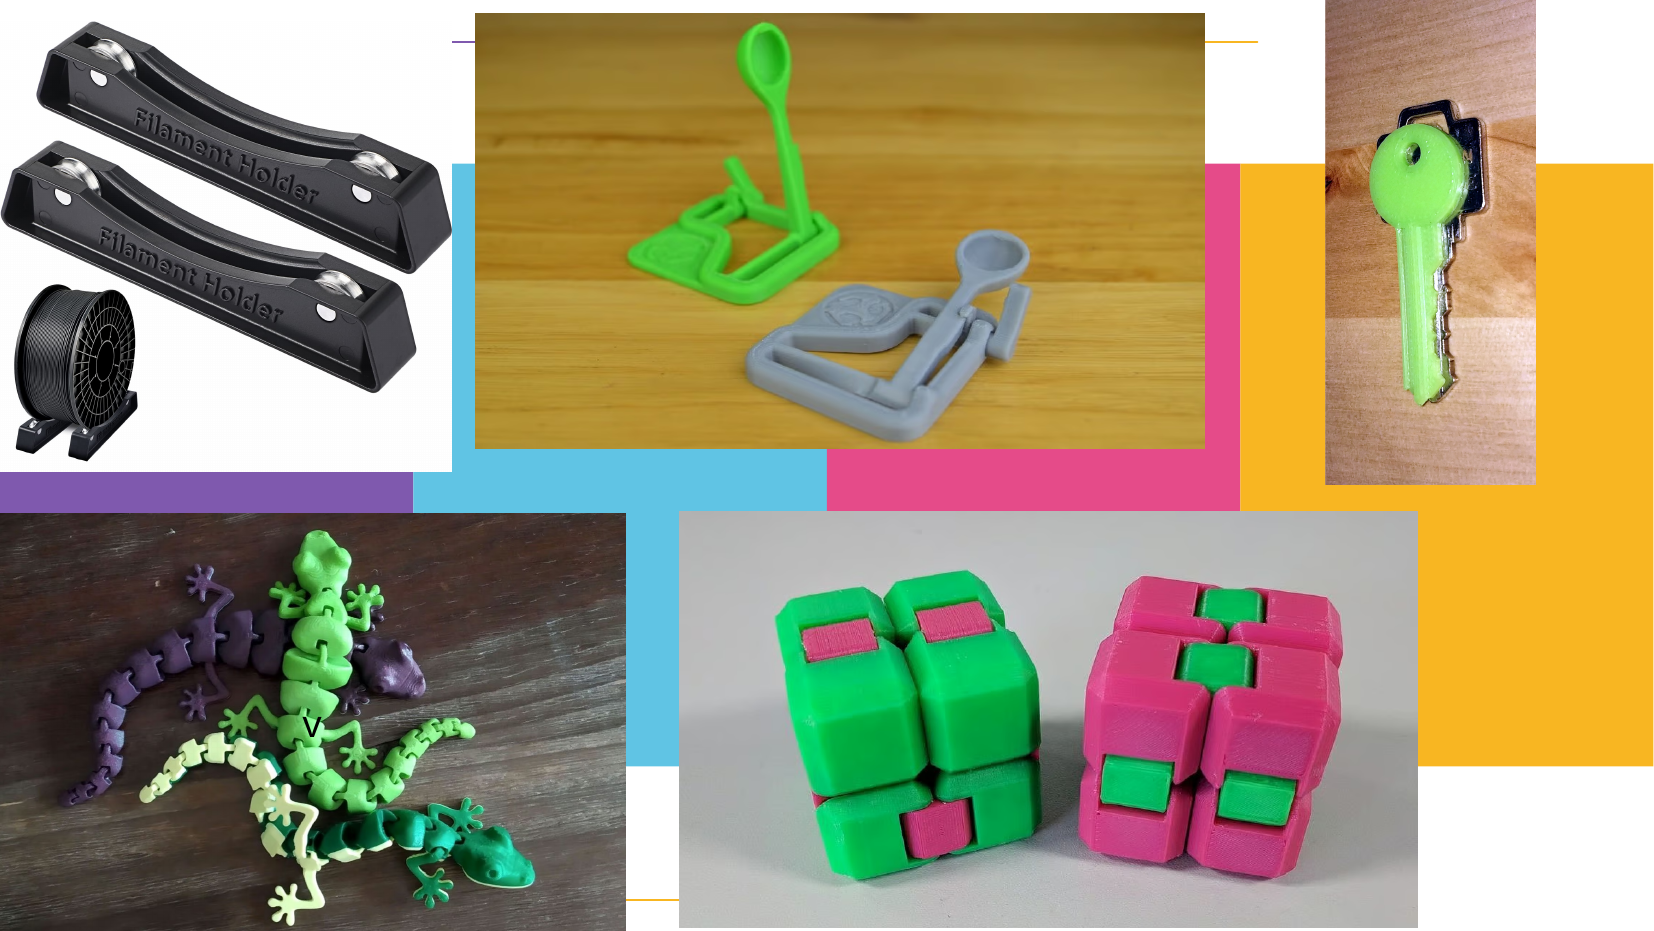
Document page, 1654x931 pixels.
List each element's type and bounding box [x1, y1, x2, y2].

picture [0, 513, 626, 931]
picture [679, 511, 1418, 928]
picture [1325, 0, 1536, 485]
picture [475, 13, 1205, 449]
picture [0, 21, 452, 472]
